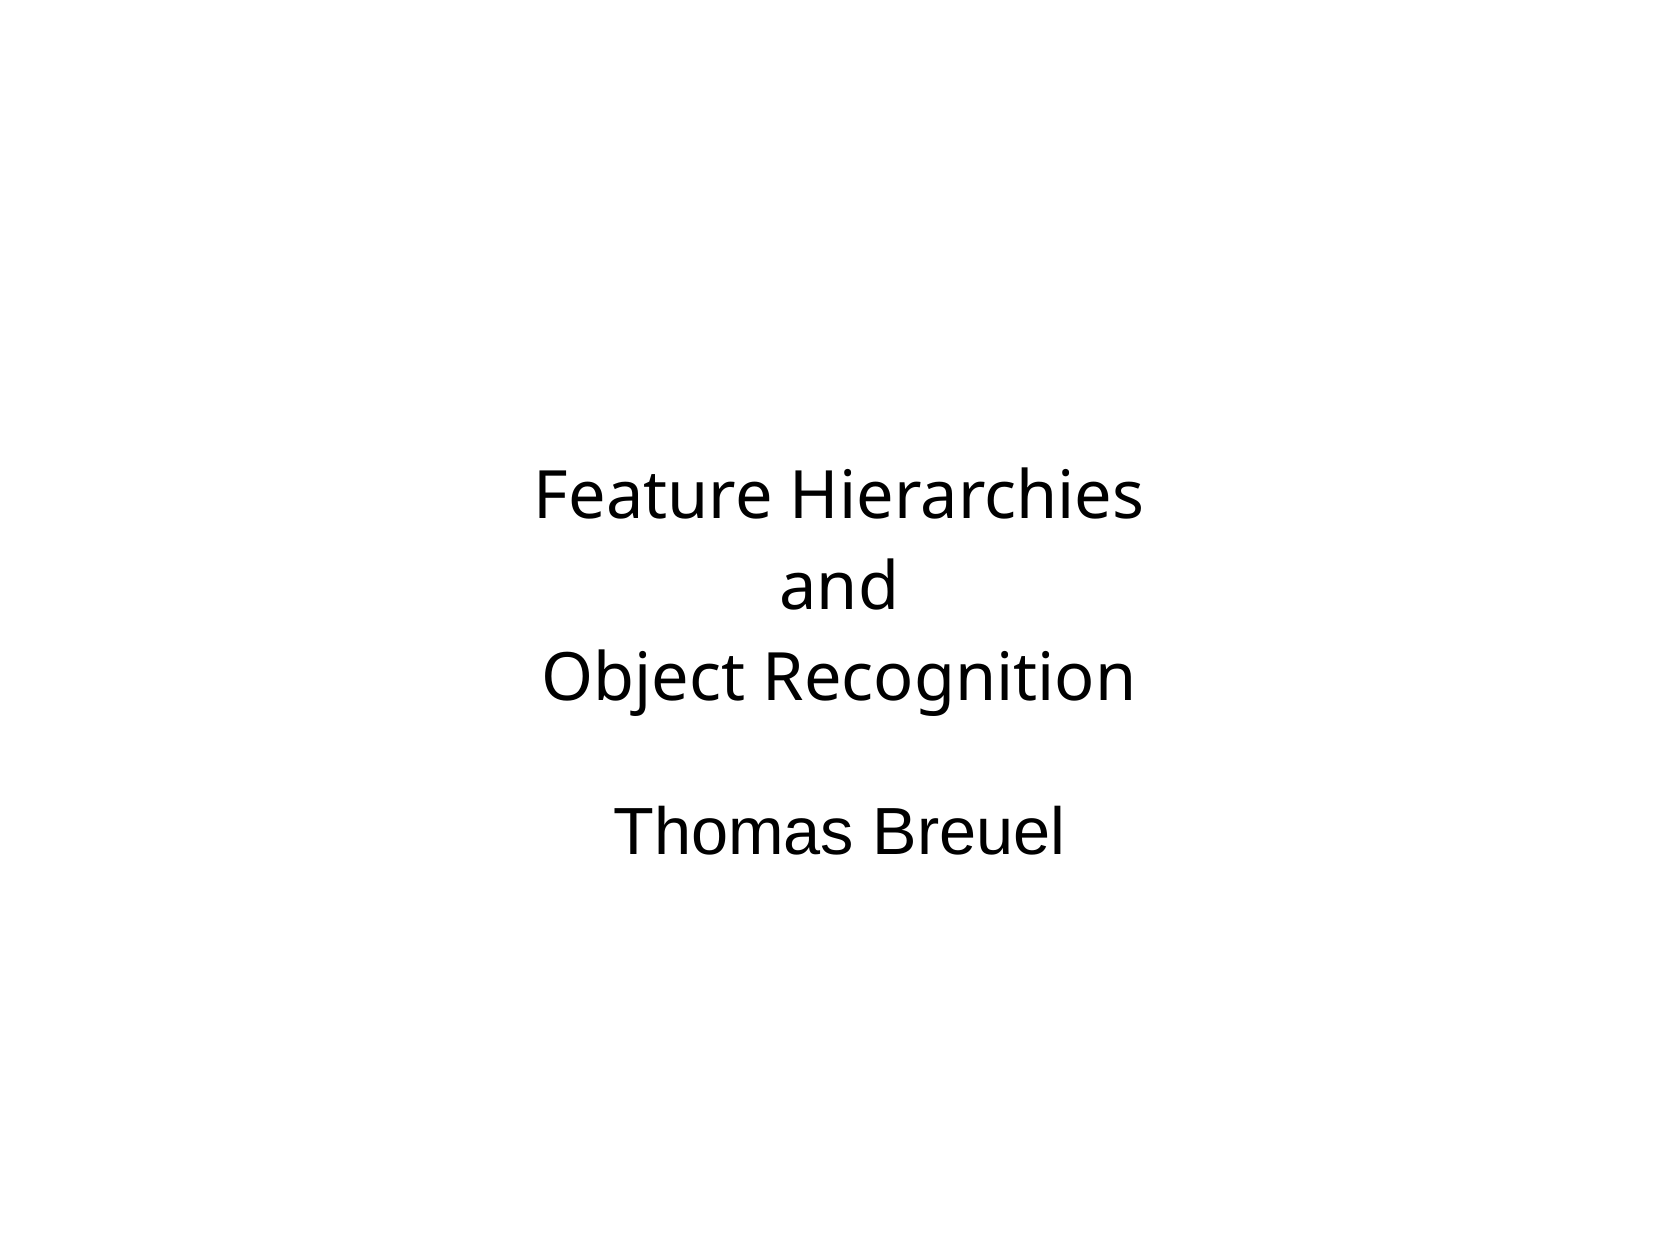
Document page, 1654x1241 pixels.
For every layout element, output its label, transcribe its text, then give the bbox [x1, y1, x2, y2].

subtitle Feature Hierarchies and Object Recognition Thomas Breuel [25, 226, 1654, 1166]
